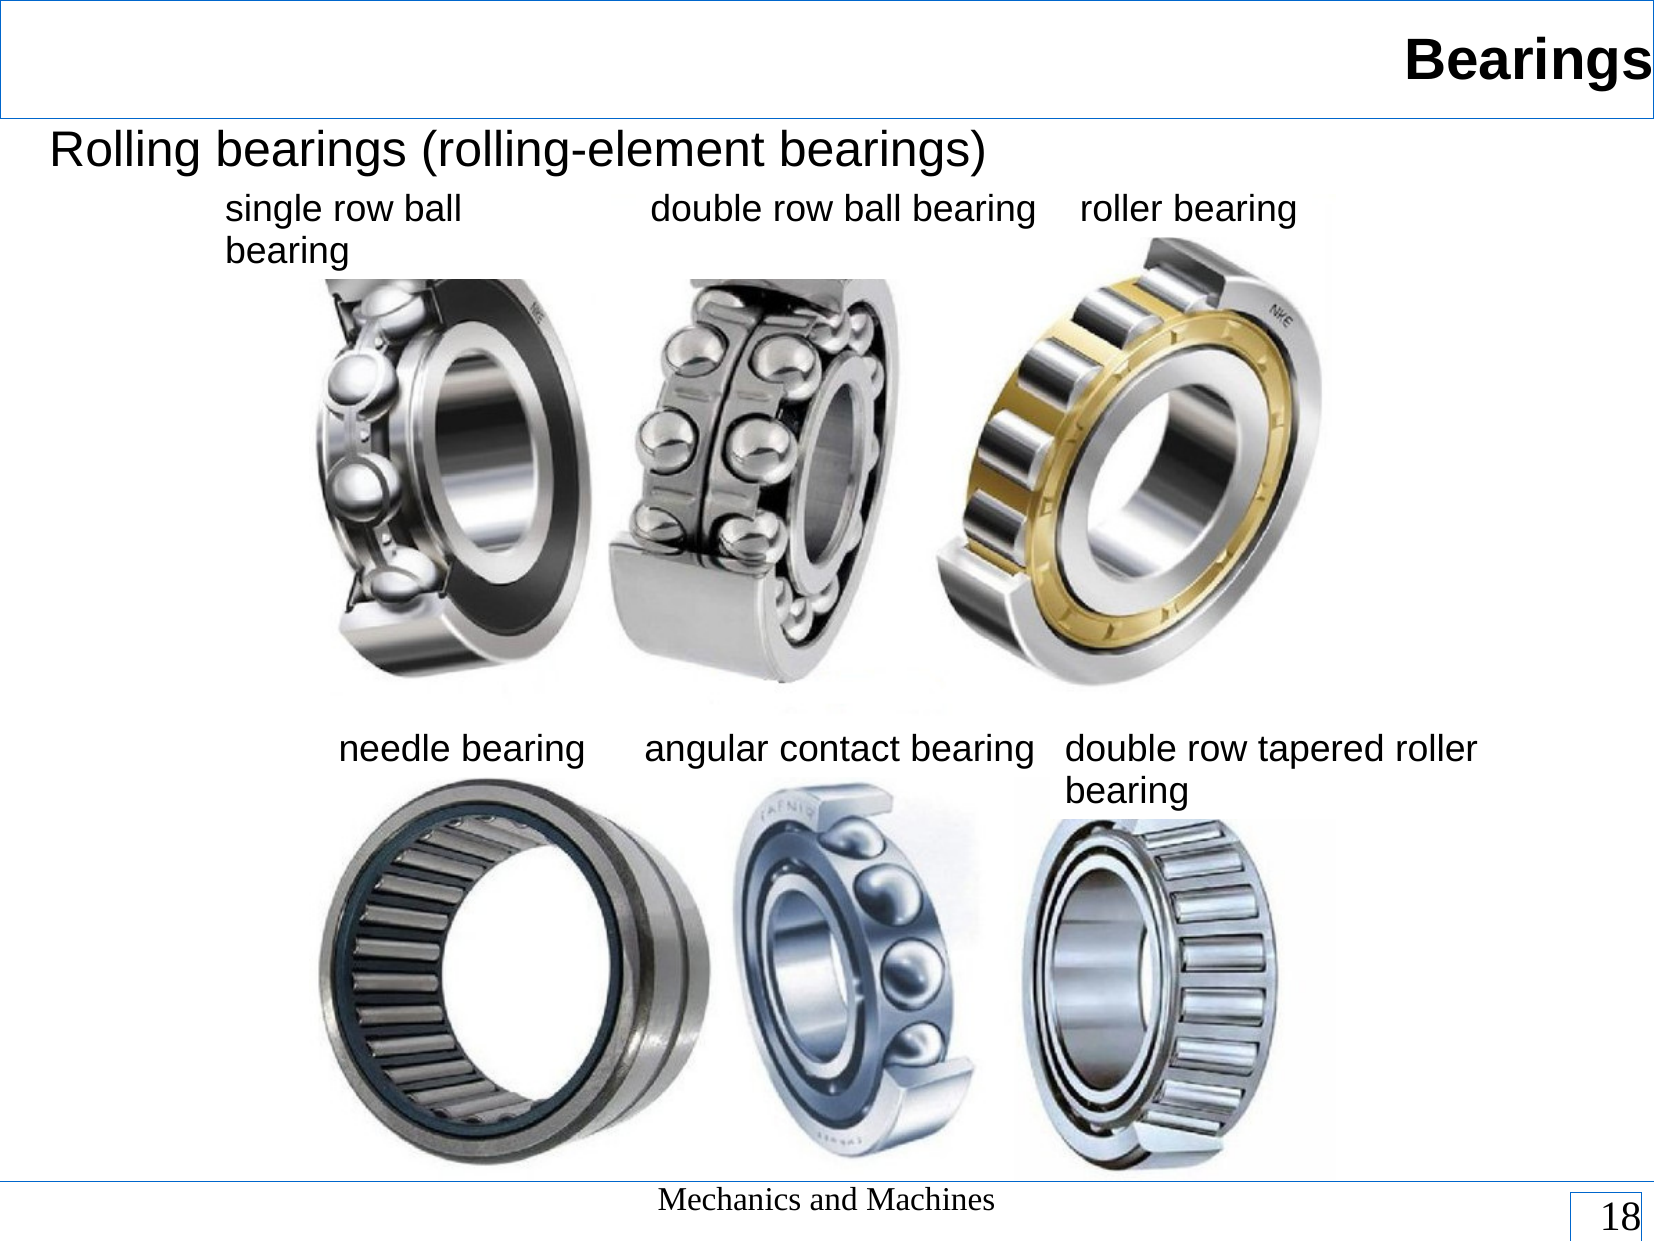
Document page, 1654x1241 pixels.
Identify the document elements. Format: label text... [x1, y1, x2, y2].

text_box double row tapered roller bearing [1050, 720, 1628, 777]
text_box needle bearing [323, 720, 601, 777]
text_box angular contact bearing [629, 720, 1050, 777]
text_box roller bearing [1065, 180, 1313, 237]
text_box double row ball bearing [635, 180, 1066, 279]
picture [309, 194, 1336, 1181]
title Bearings [0, 0, 1654, 119]
text_box single row ball bearing [210, 180, 612, 237]
text_box Rolling bearings (rolling-element bearings) [34, 113, 1606, 241]
